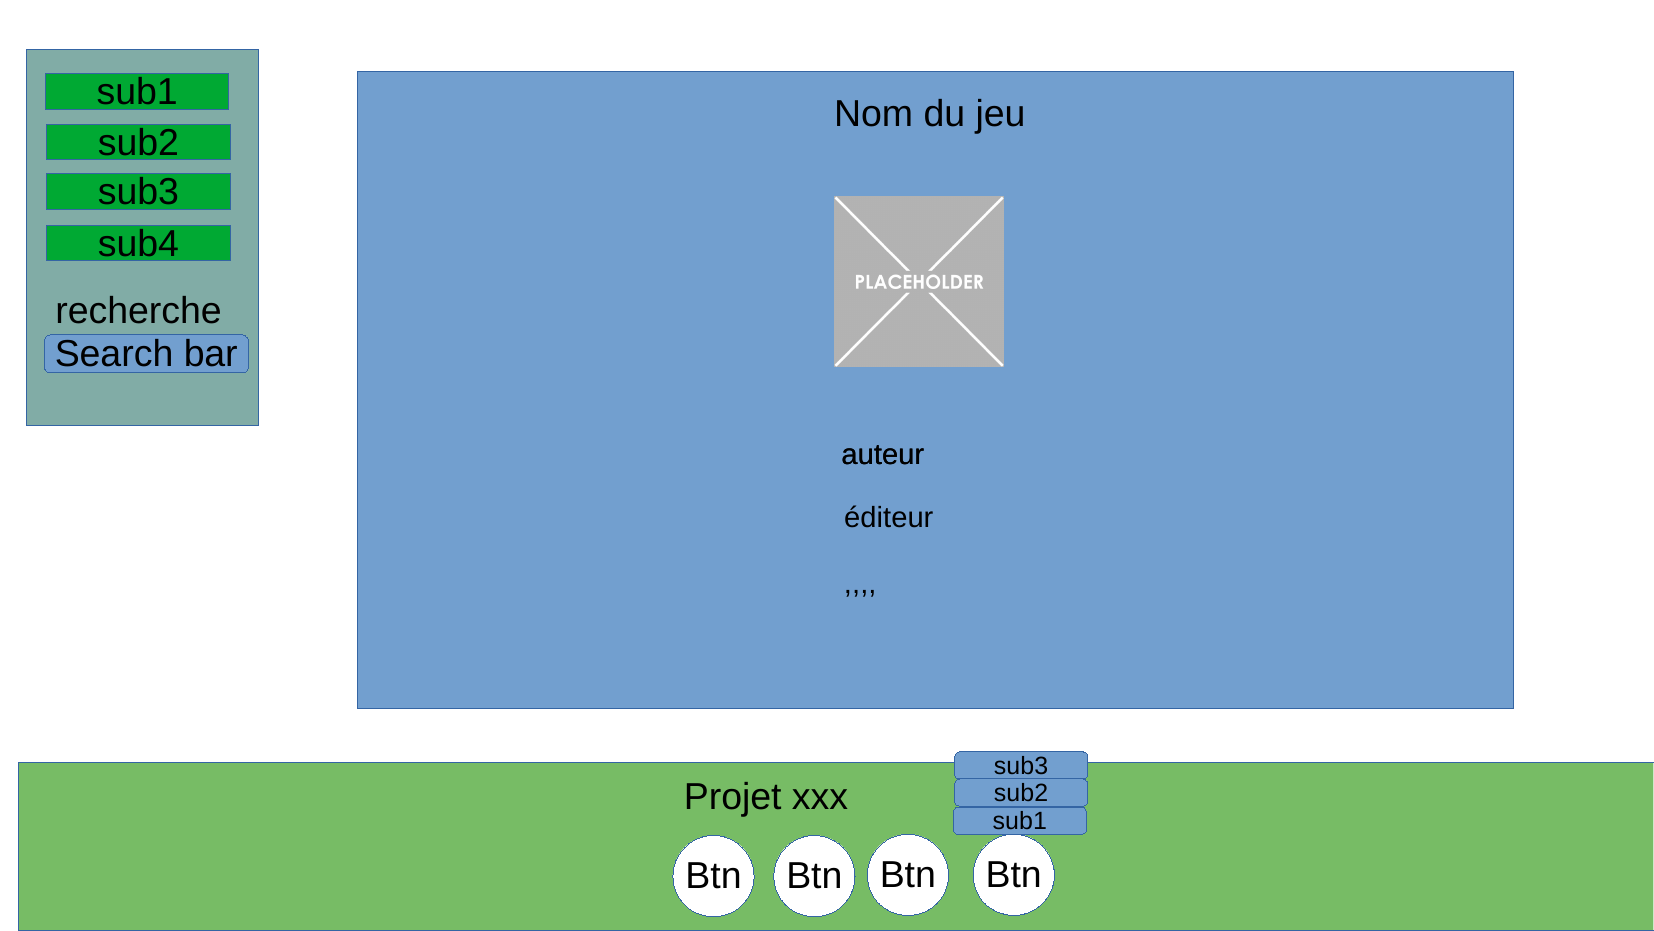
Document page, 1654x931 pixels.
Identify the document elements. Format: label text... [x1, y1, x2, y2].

text_box Projet xxx [669, 767, 959, 825]
text_box sub3 [46, 173, 231, 210]
text_box sub1 [45, 73, 229, 110]
text_box [26, 49, 259, 426]
text_box Btn [672, 835, 755, 917]
text_box Btn [867, 834, 949, 916]
text_box Btn [973, 835, 1055, 916]
text_box [18, 762, 1654, 931]
text_box ,,,, [829, 559, 968, 608]
text_box Nom du jeu [819, 84, 1654, 142]
text_box Btn [773, 835, 856, 917]
text_box sub2 [954, 779, 1088, 807]
text_box éditeur [829, 493, 968, 542]
text_box [357, 71, 1514, 709]
text_box auteur [826, 430, 965, 479]
text_box sub2 [46, 124, 231, 160]
picture [834, 196, 1004, 367]
text_box sub3 [954, 751, 1088, 779]
text_box sub1 [953, 807, 1087, 835]
text_box sub4 [46, 225, 231, 261]
text_box recherche [40, 281, 243, 381]
text_box Search bar [44, 334, 249, 373]
